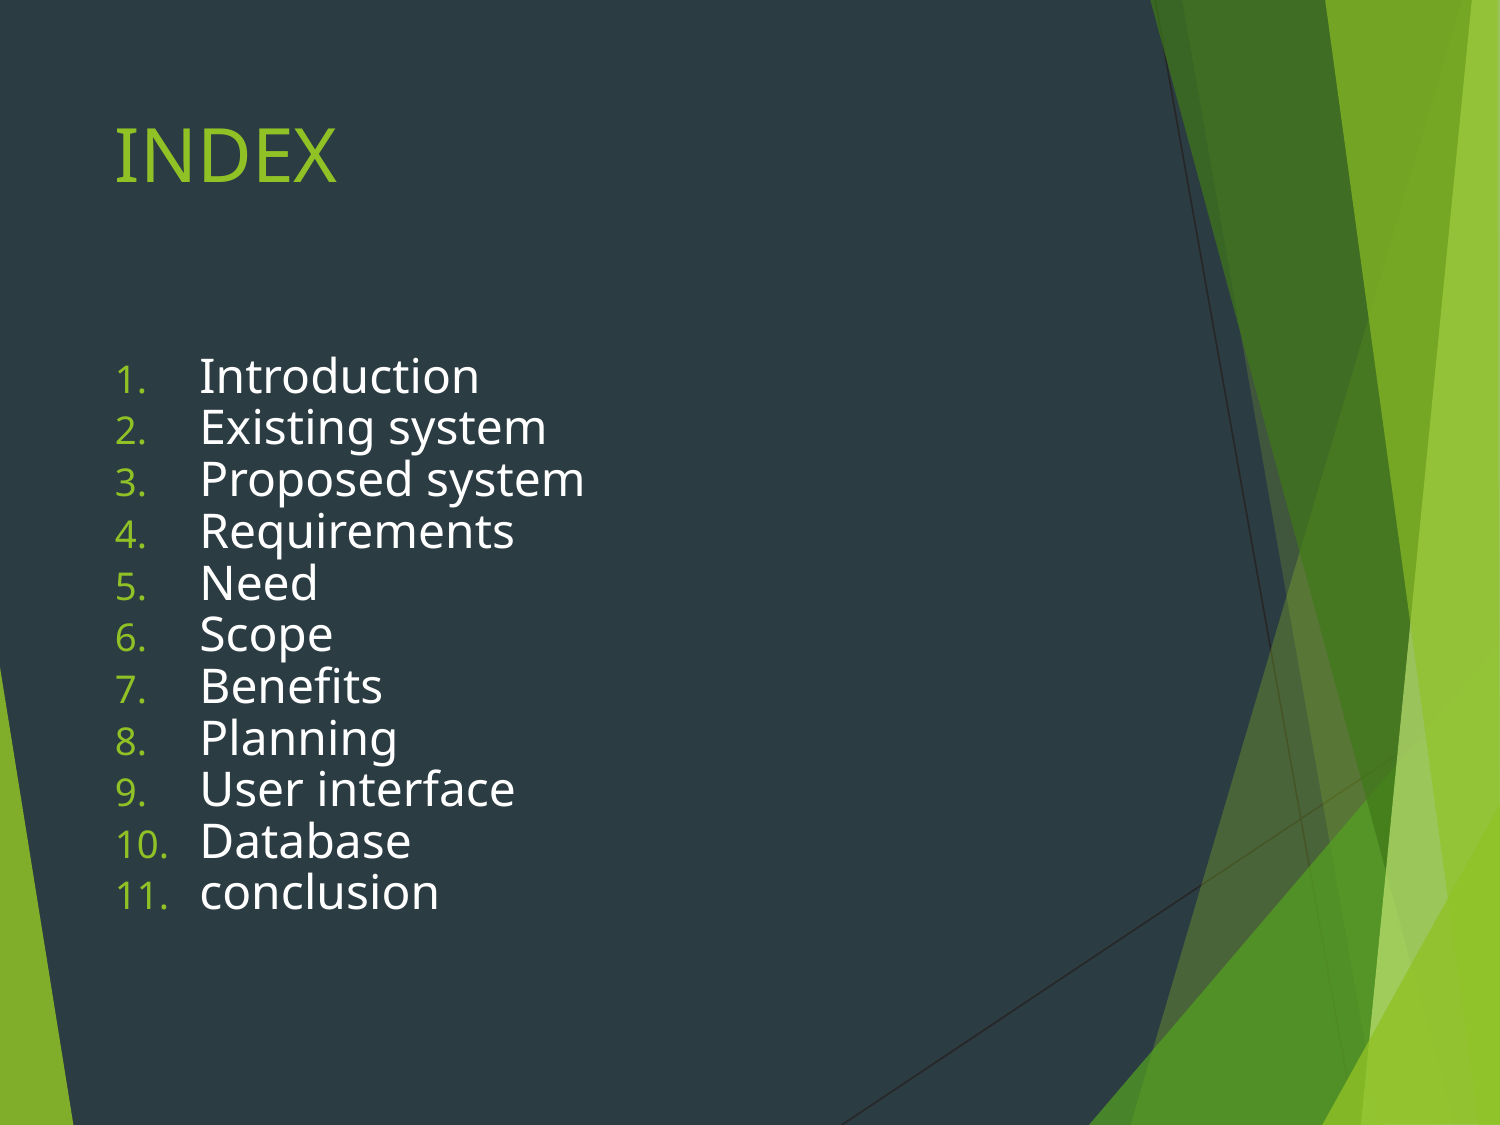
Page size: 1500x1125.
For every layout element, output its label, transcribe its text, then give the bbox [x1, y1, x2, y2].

list Introduction Existing system Proposed system Requirements Need Scope Benefits Planning User interface Database conclusion [99, 354, 1142, 992]
title INDEX [99, 99, 1142, 317]
